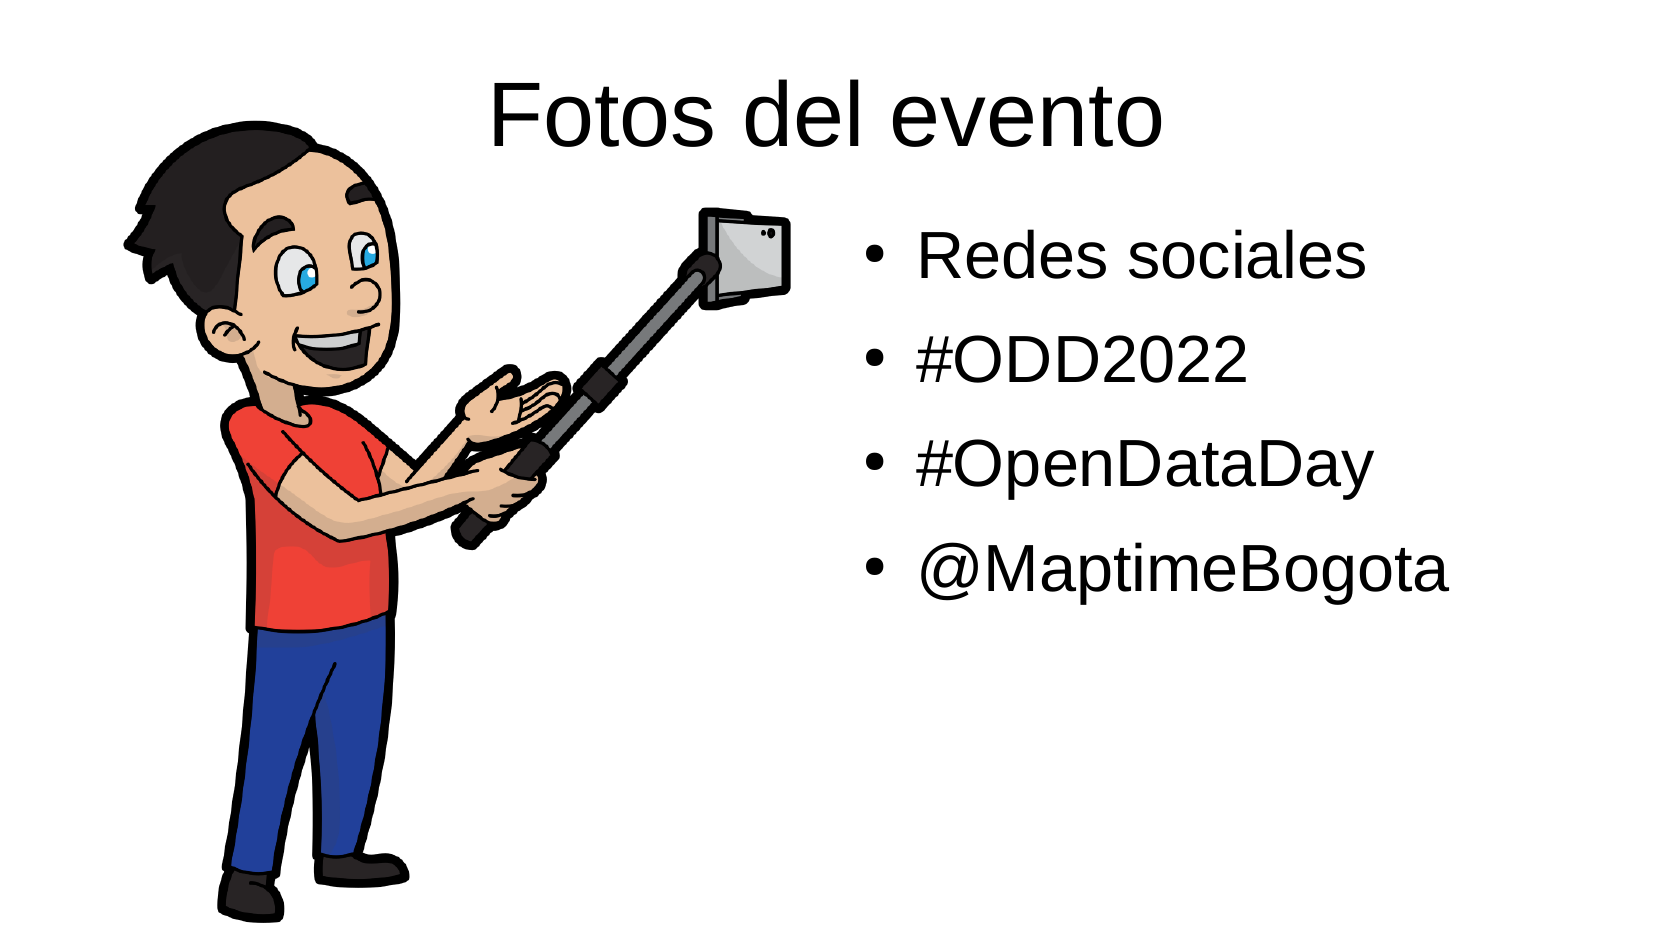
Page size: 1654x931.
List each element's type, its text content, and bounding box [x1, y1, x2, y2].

picture [37, 44, 869, 931]
title Fotos del evento [82, 37, 1571, 193]
list Redes sociales #ODD2022 #OpenDataDay @MaptimeBogota [869, 217, 1572, 758]
